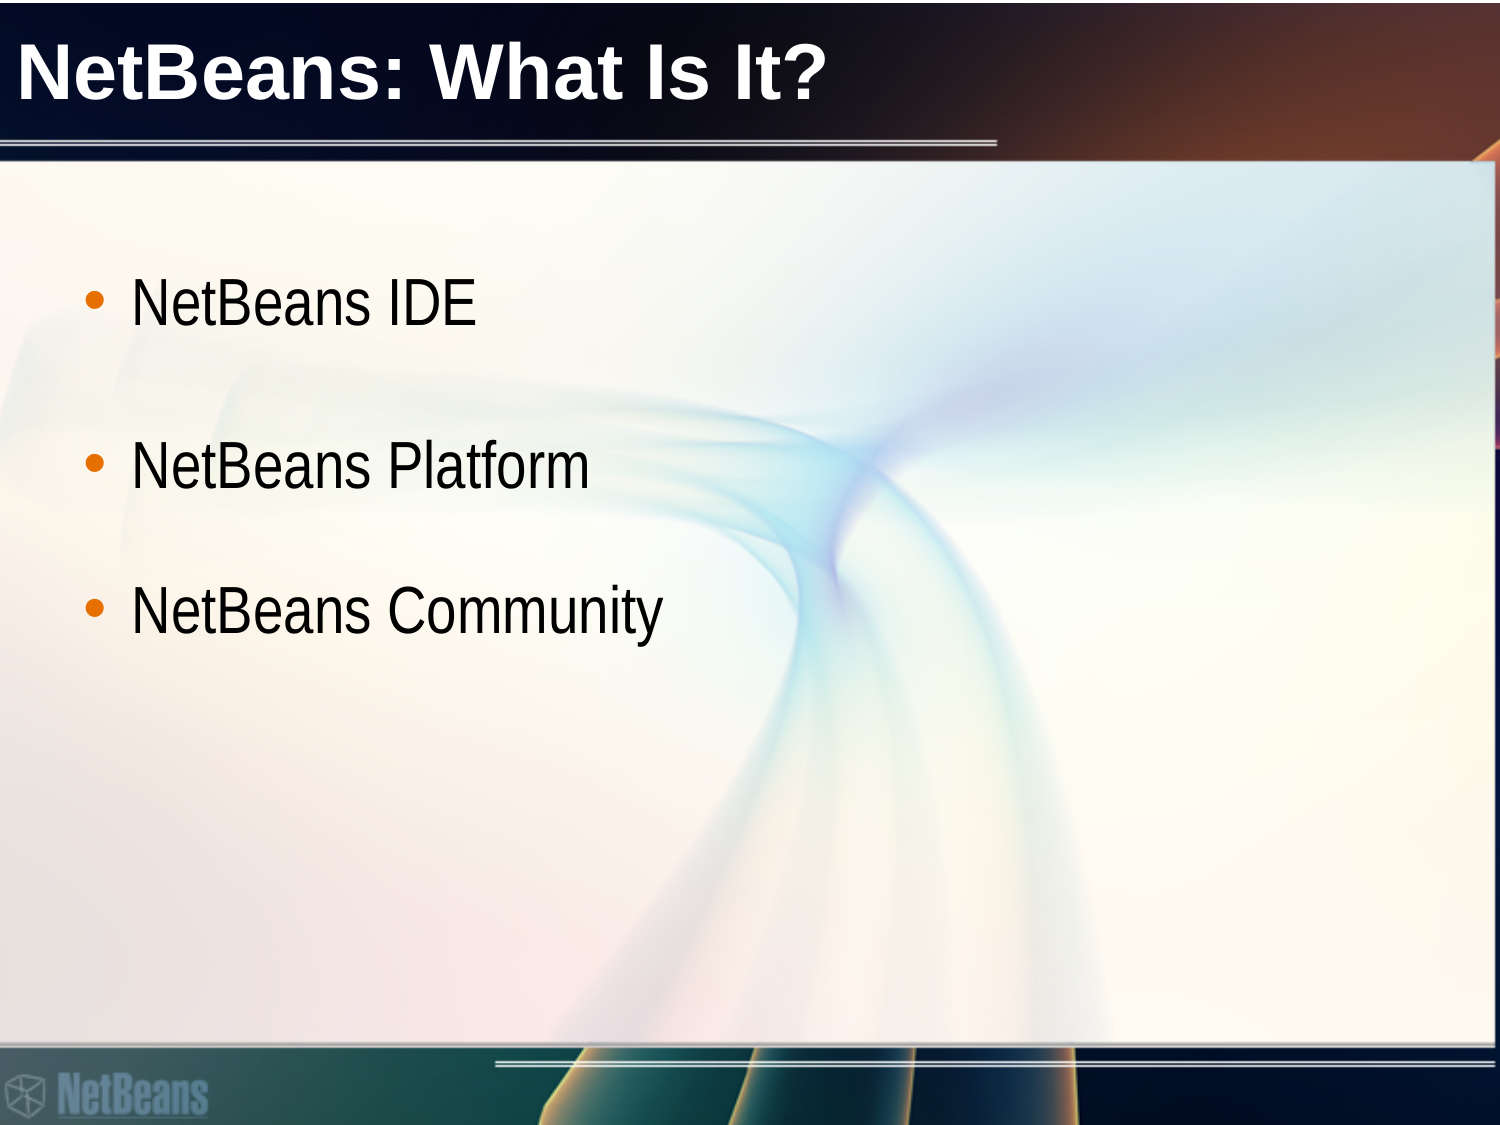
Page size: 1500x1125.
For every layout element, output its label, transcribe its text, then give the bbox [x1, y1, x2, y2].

list NetBeans IDE NetBeans Platform NetBeans Community [64, 278, 1401, 1037]
picture [0, 3, 1500, 1125]
title NetBeans: What Is It? [16, 40, 1378, 145]
